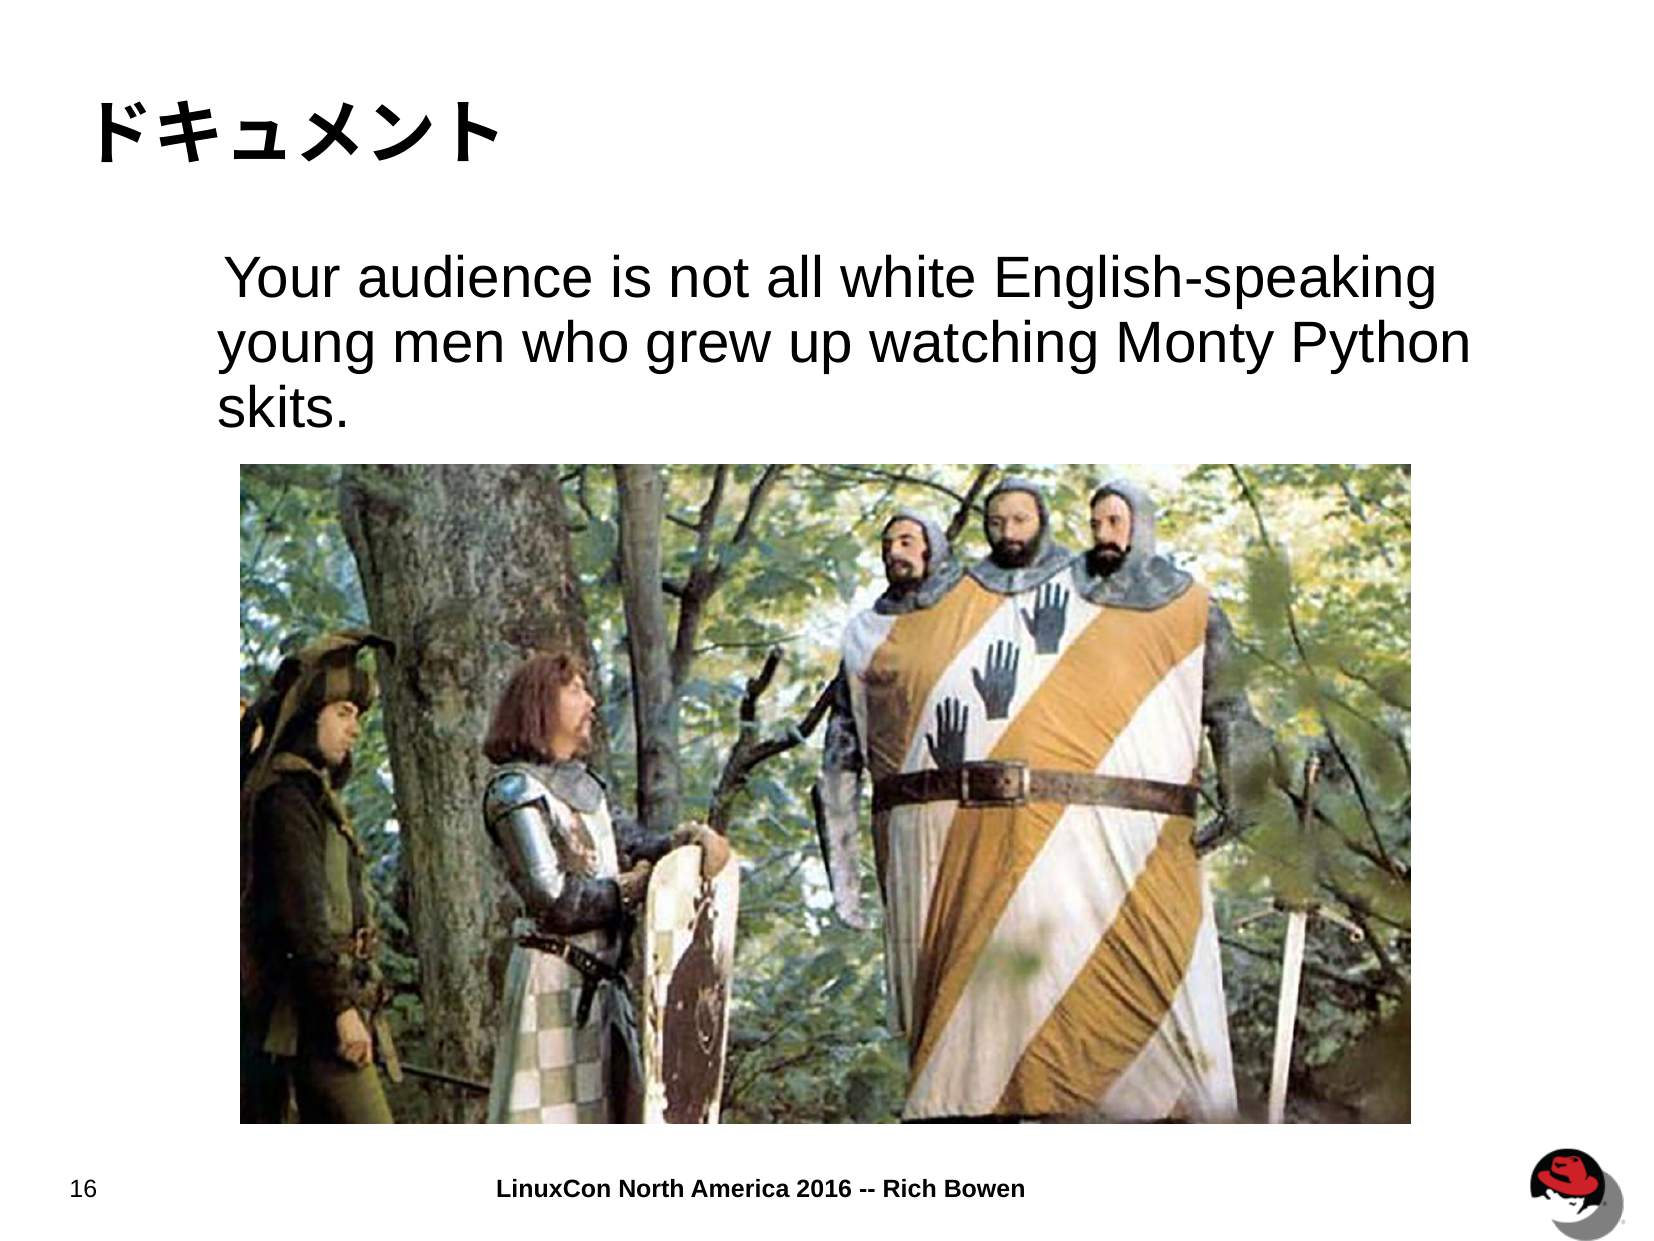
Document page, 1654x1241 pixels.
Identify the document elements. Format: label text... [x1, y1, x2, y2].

title ドキュメント [82, 37, 1571, 226]
list Your audience is not all white English-speaking young men who grew up watching Monty Python skits. [86, 244, 1576, 1039]
picture [240, 464, 1411, 1124]
picture [1529, 1146, 1613, 1224]
